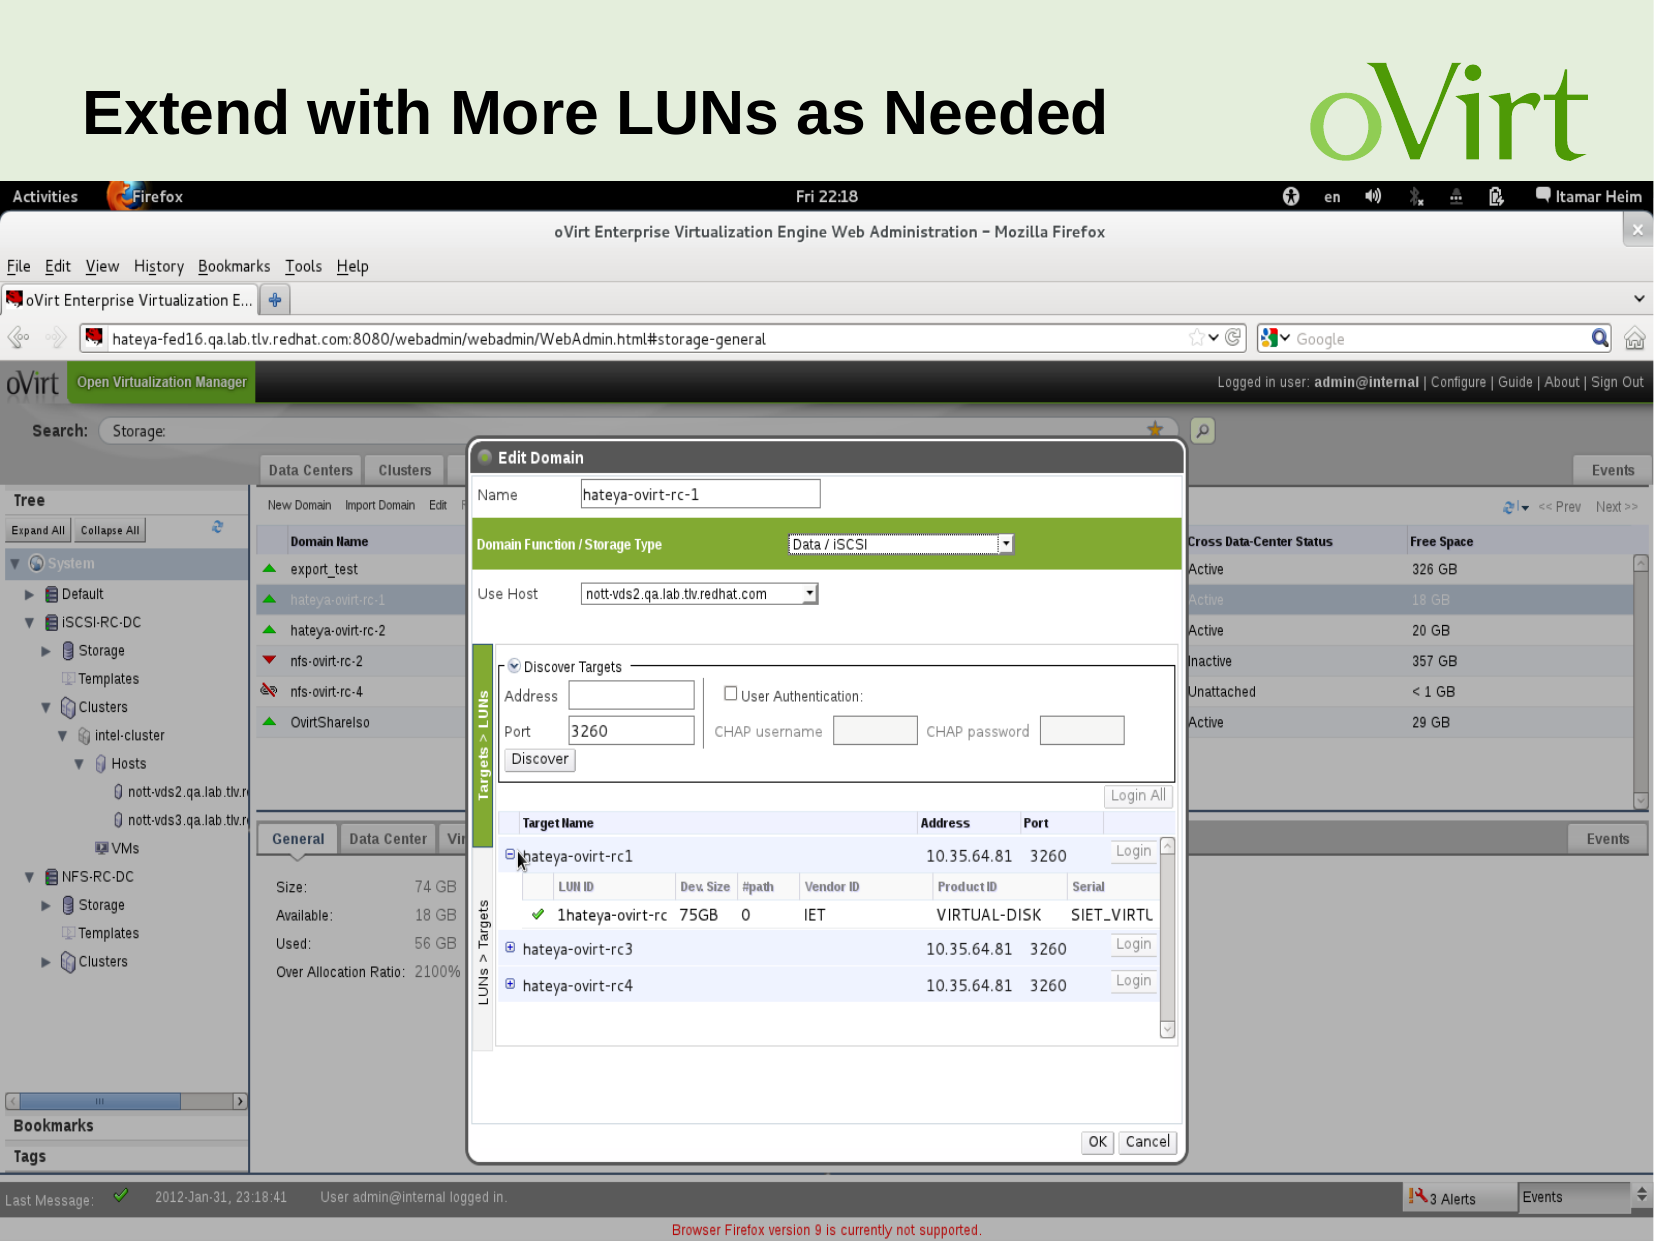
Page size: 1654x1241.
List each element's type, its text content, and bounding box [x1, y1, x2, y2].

picture [0, 181, 1654, 1241]
title Extend with More LUNs as Needed [82, 37, 1571, 181]
